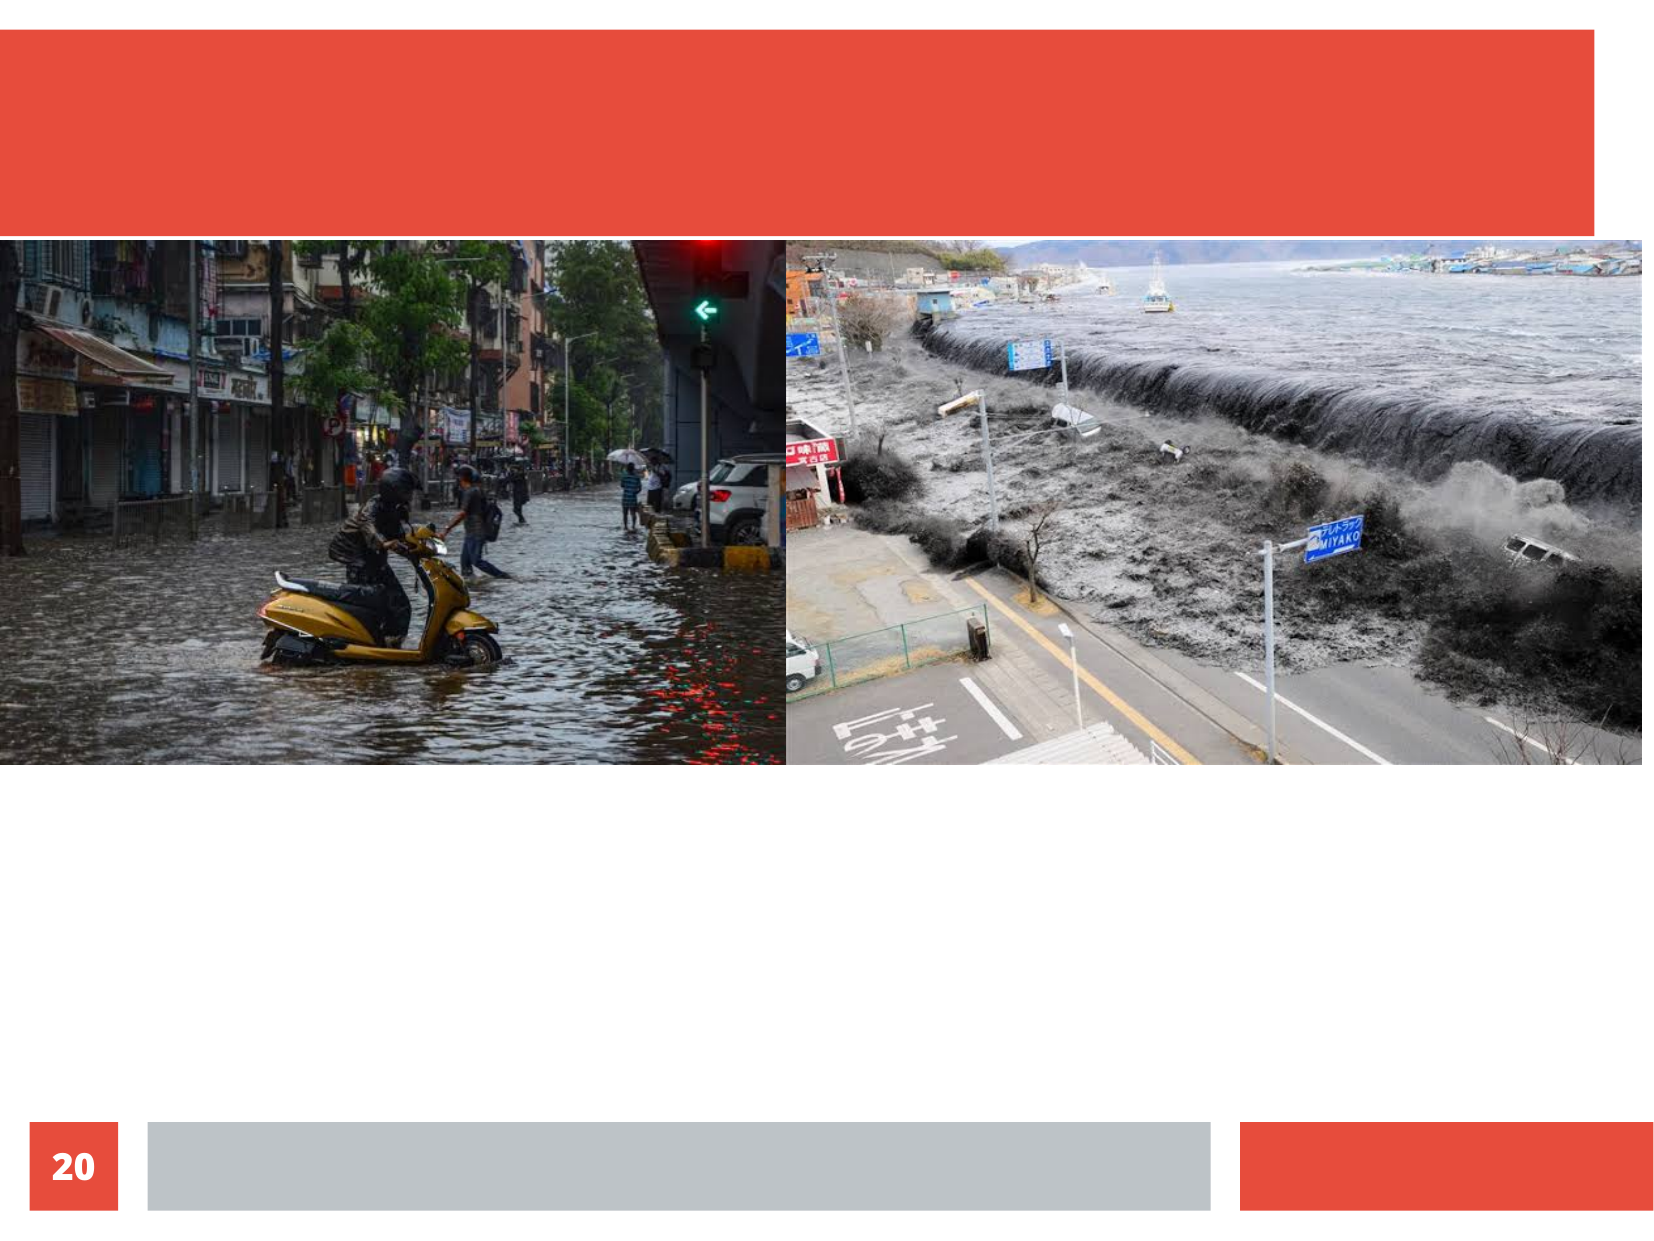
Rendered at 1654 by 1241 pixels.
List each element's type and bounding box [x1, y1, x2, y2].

picture [0, 240, 1642, 766]
